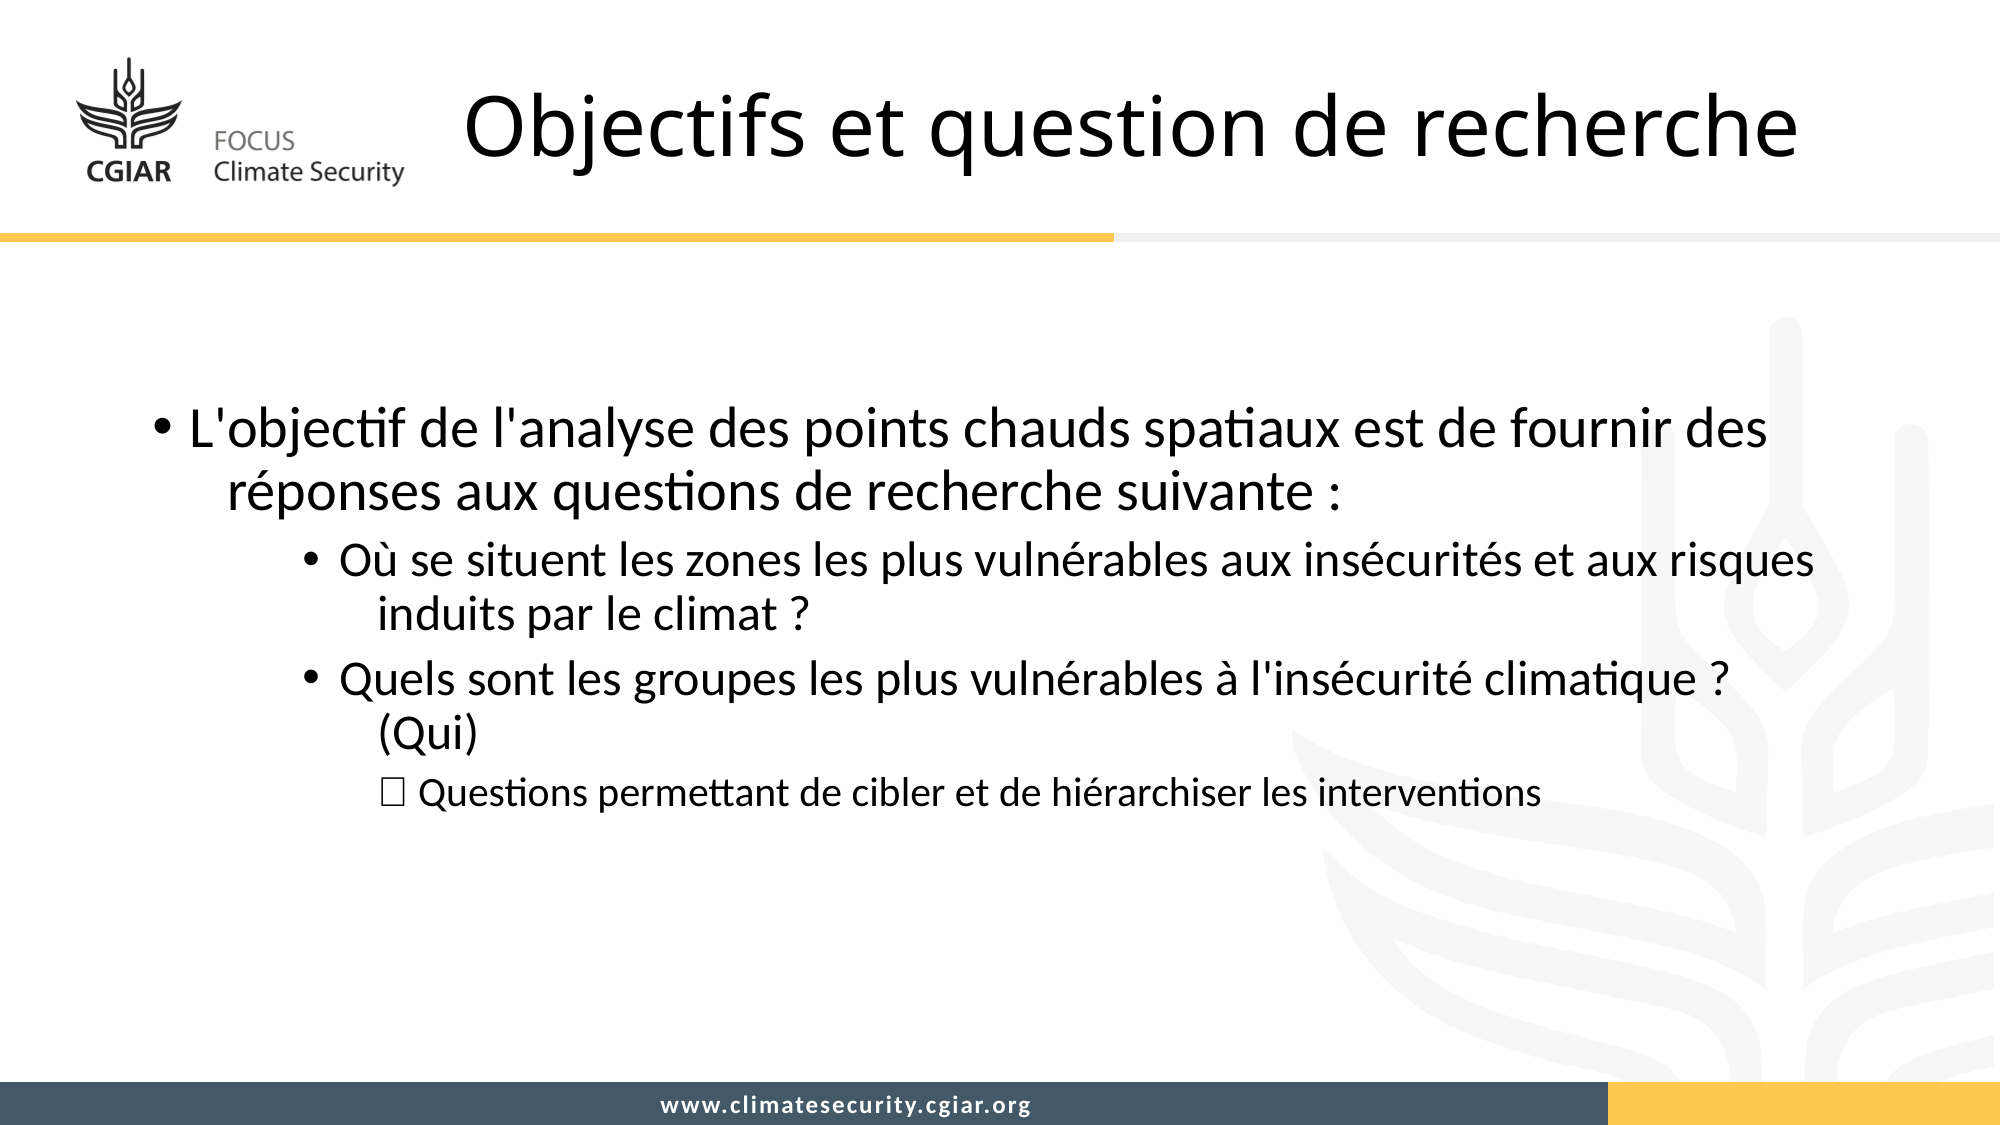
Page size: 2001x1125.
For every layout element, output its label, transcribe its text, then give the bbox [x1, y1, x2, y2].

title Objectifs et question de recherche [447, 42, 1863, 218]
list L'objectif de l'analyse des points chauds spatiaux est de fournir des réponses aux questions de recherche suivante : Où se situent les zones les plus vulnérables aux insécurités et aux risques induits par le climat ? Quels sont les groupes les plus vulnérables à l'insécurité climatique ? (Qui)  Questions permettant de cibler et de hiérarchiser les interventions [137, 299, 1863, 1014]
